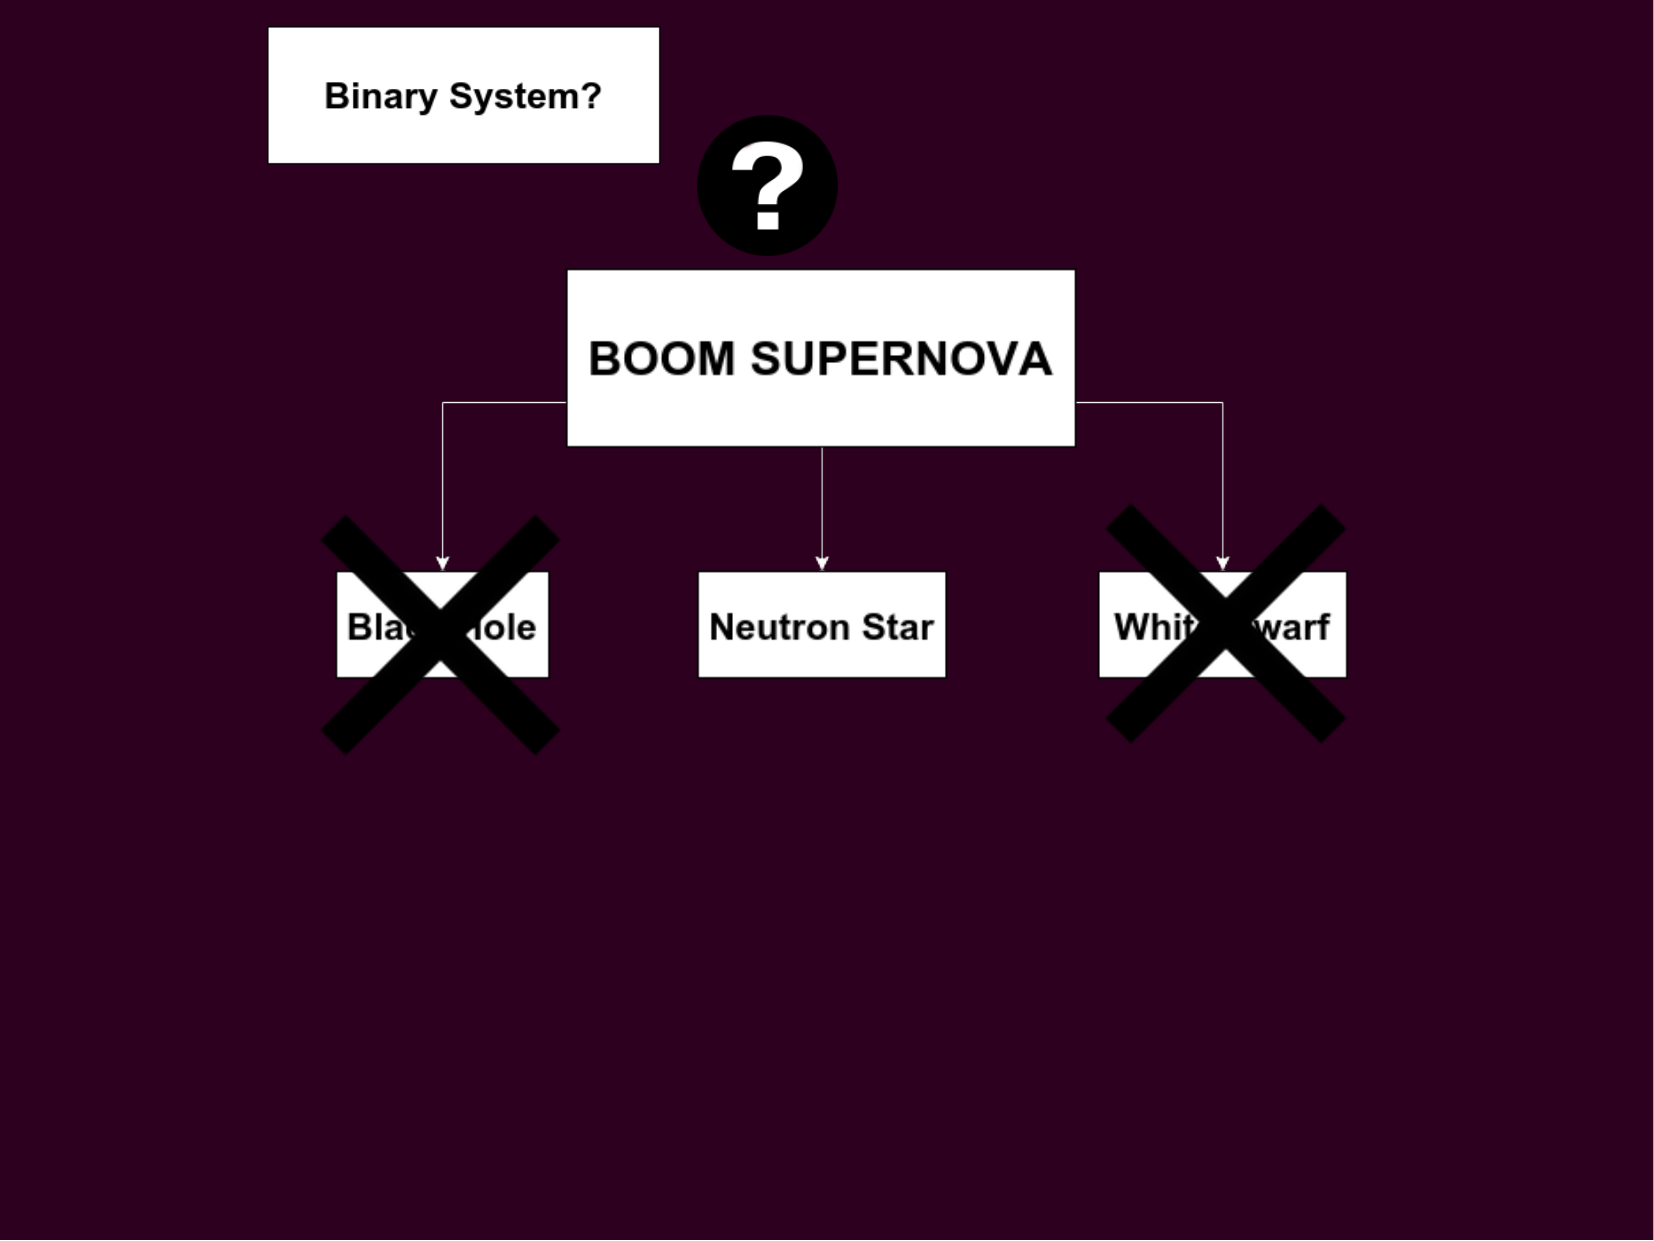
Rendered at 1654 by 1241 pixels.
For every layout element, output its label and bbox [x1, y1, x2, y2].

picture [295, 267, 1371, 780]
picture [695, 113, 839, 257]
picture [266, 25, 662, 166]
